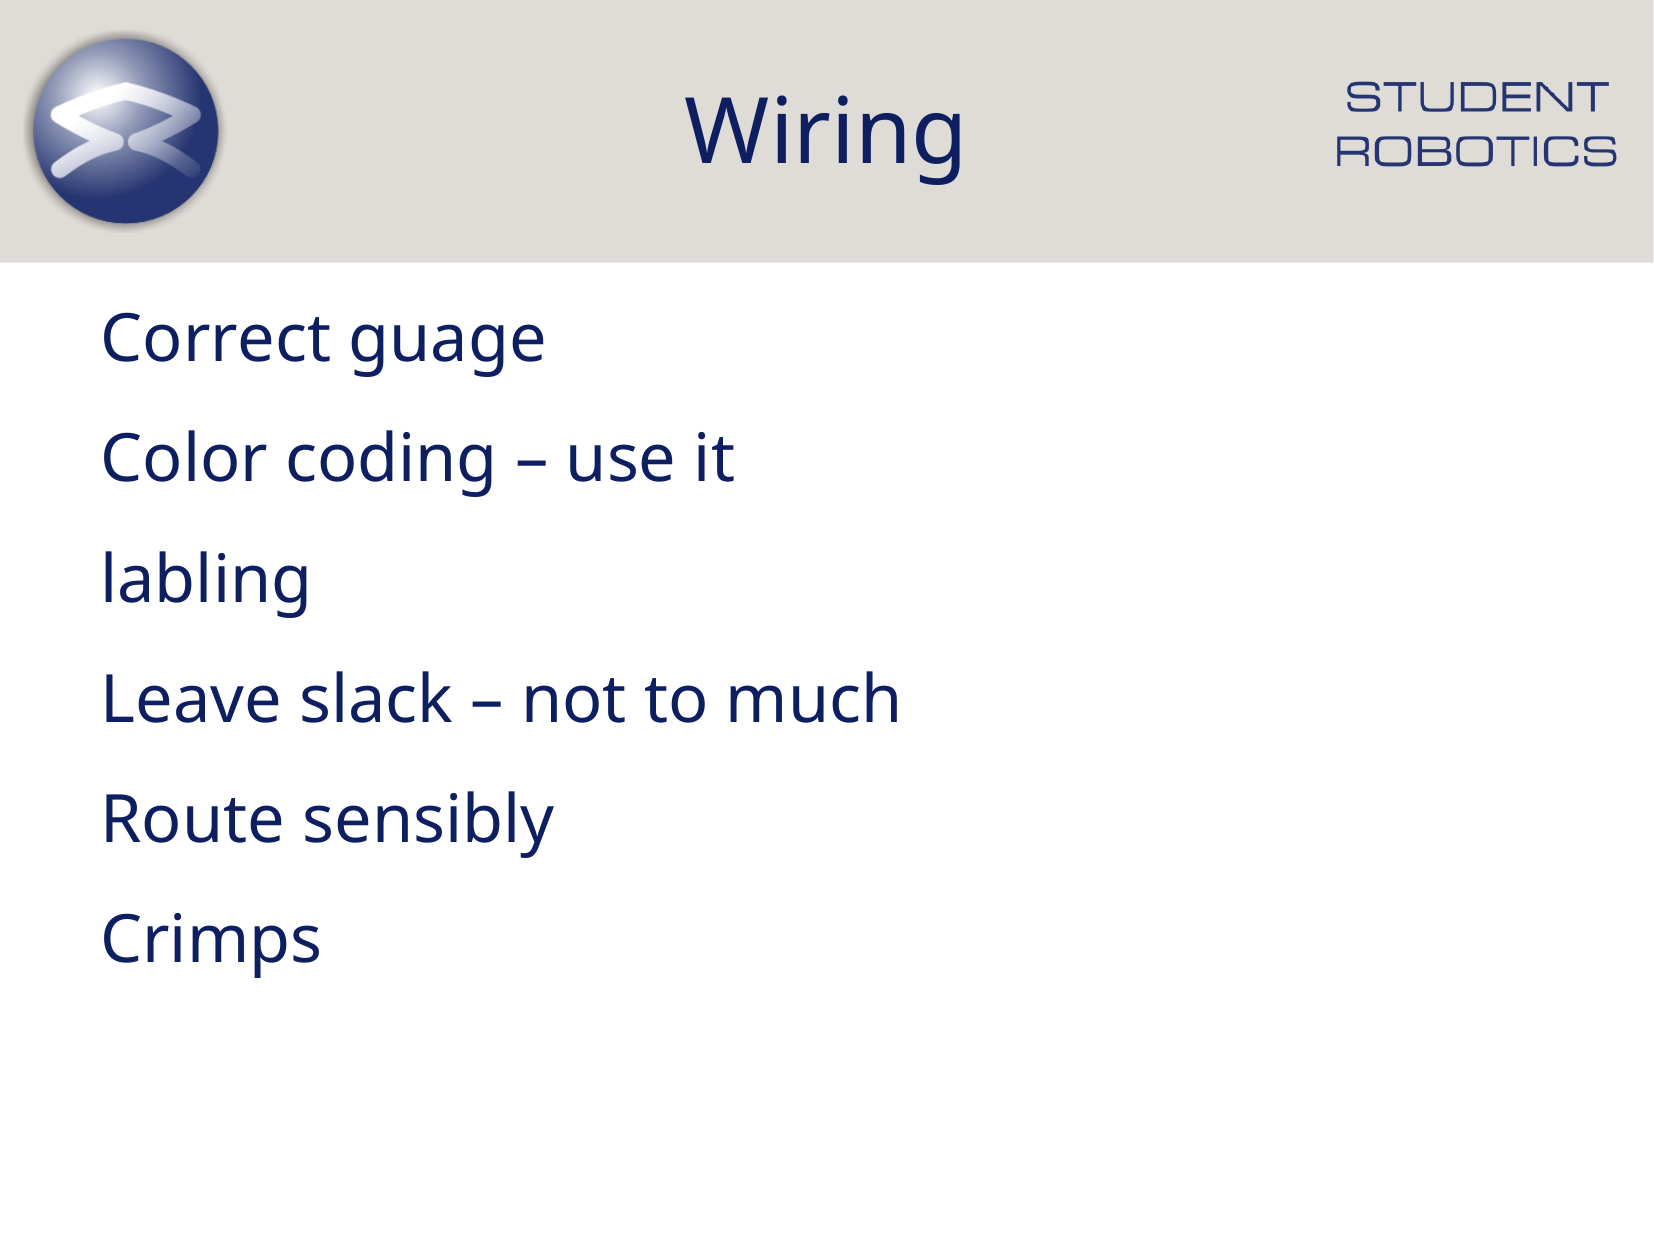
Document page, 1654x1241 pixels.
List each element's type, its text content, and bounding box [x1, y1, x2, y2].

picture [9, 19, 82, 245]
list Correct guage Color coding – use it labling Leave slack – not to much Route sensibly Crimps [82, 290, 1571, 1094]
picture [1571, 68, 1633, 174]
title Wiring [82, 7, 1571, 250]
